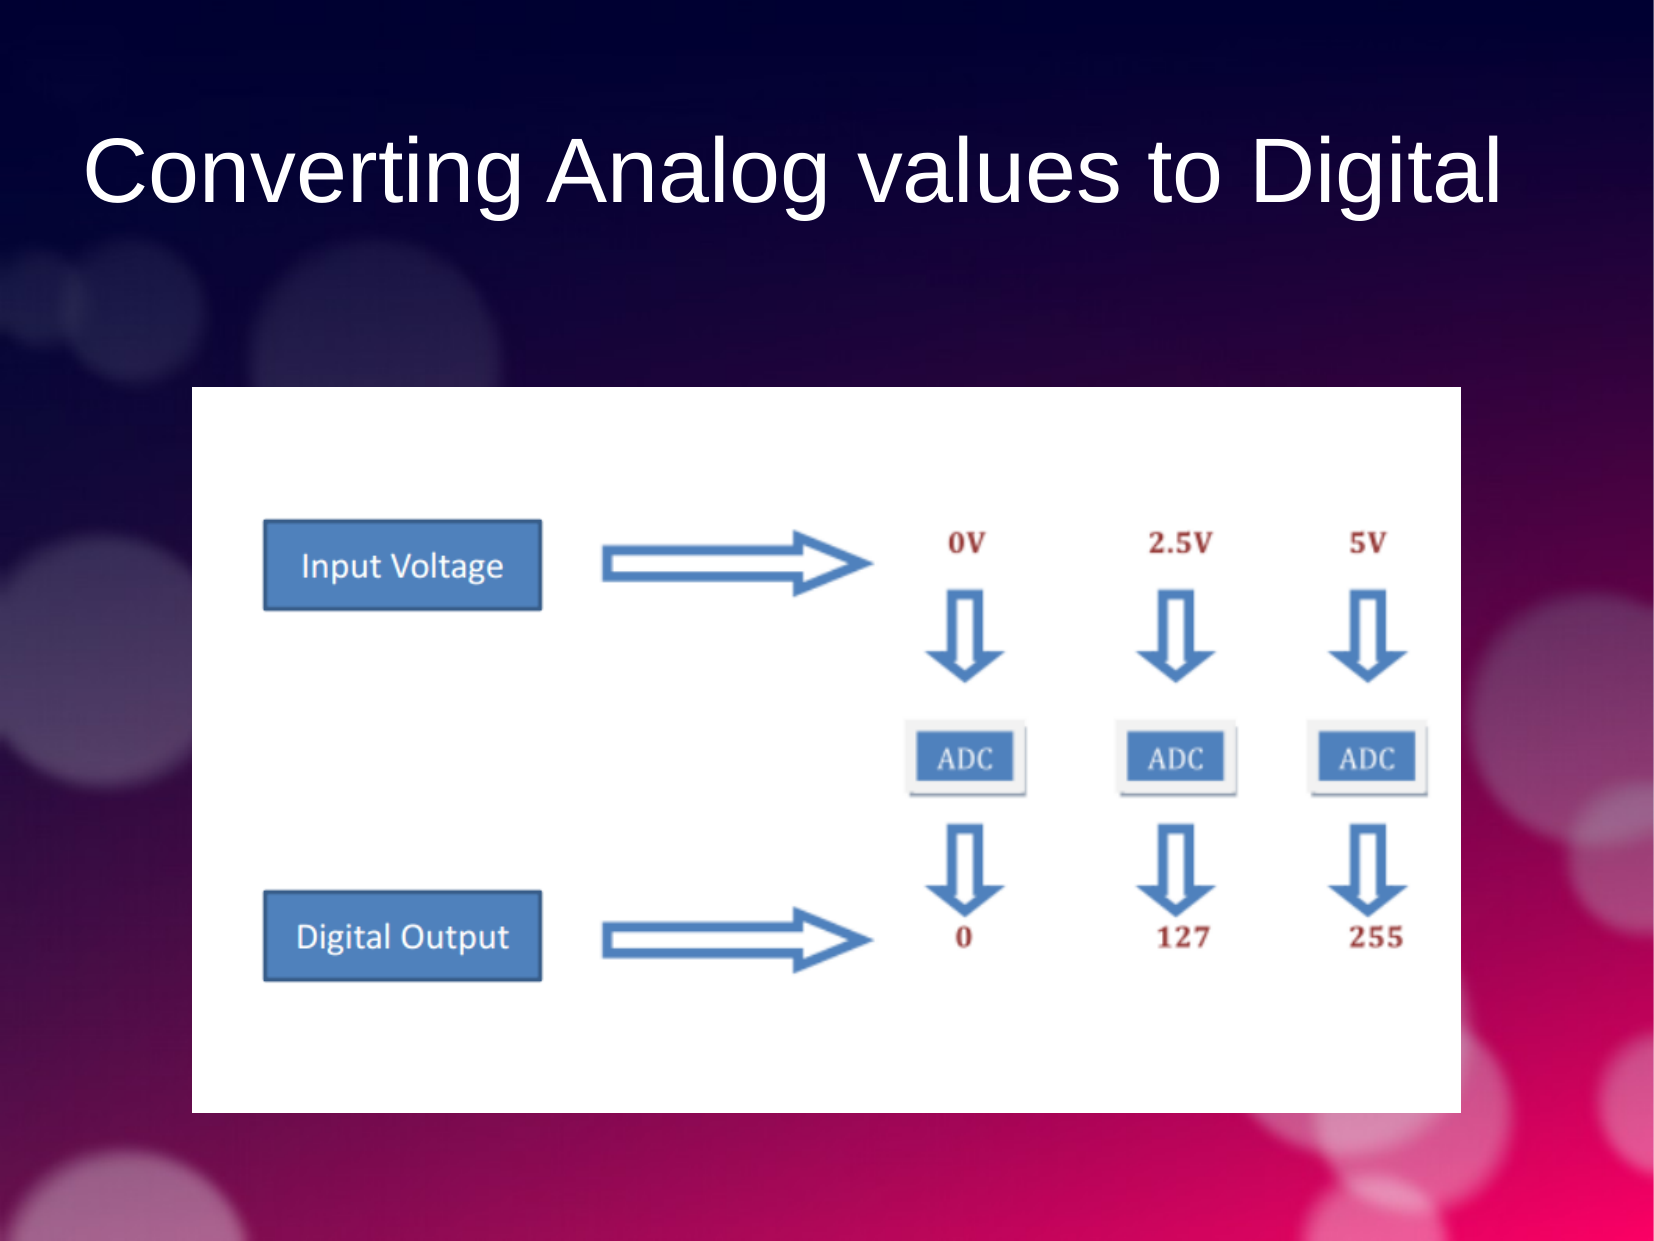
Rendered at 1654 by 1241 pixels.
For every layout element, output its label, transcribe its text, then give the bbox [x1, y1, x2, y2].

picture [0, 0, 1654, 1241]
title Converting Analog values to Digital [82, 67, 1571, 275]
